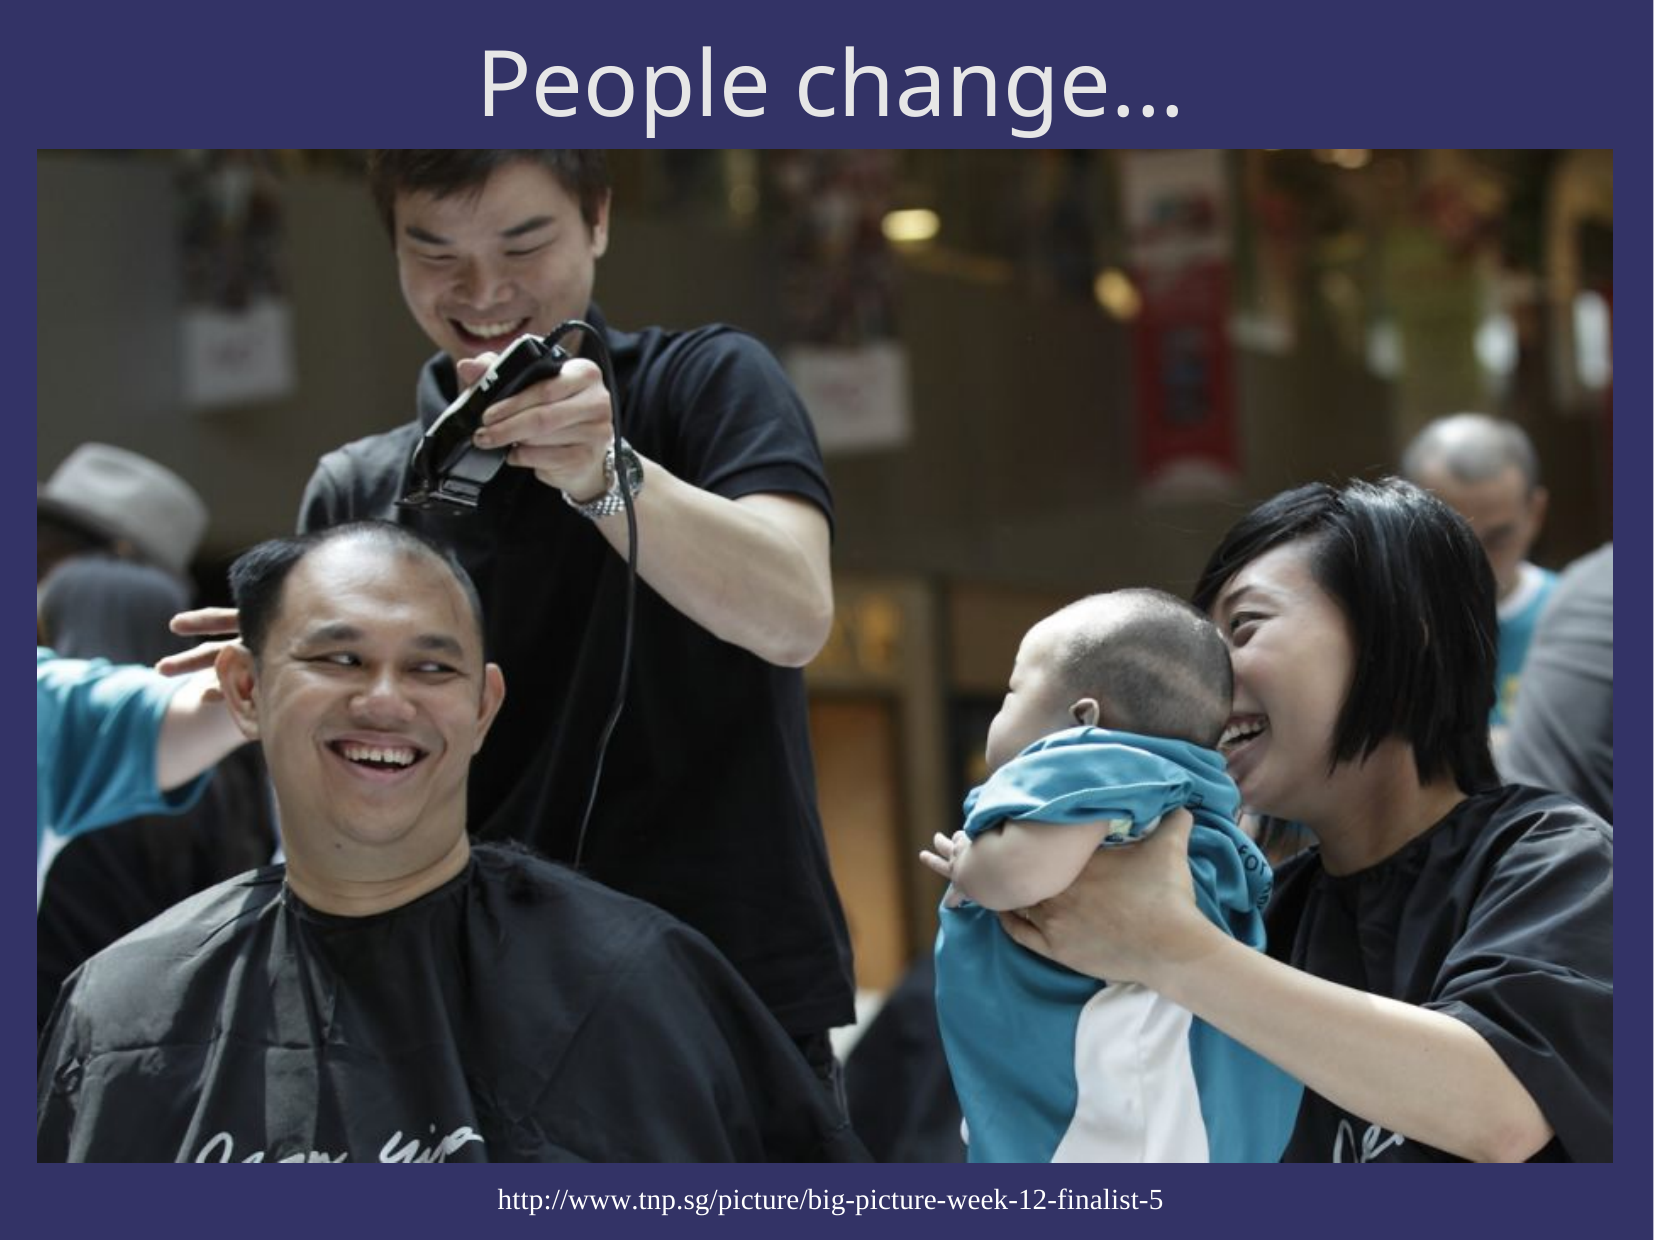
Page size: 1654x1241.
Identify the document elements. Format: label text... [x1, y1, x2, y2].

text_box http://www.tnp.sg/picture/big-picture-week-12-finalist-5 [86, 1163, 1576, 1238]
title People change... [87, 11, 1576, 151]
picture [37, 149, 1613, 1163]
